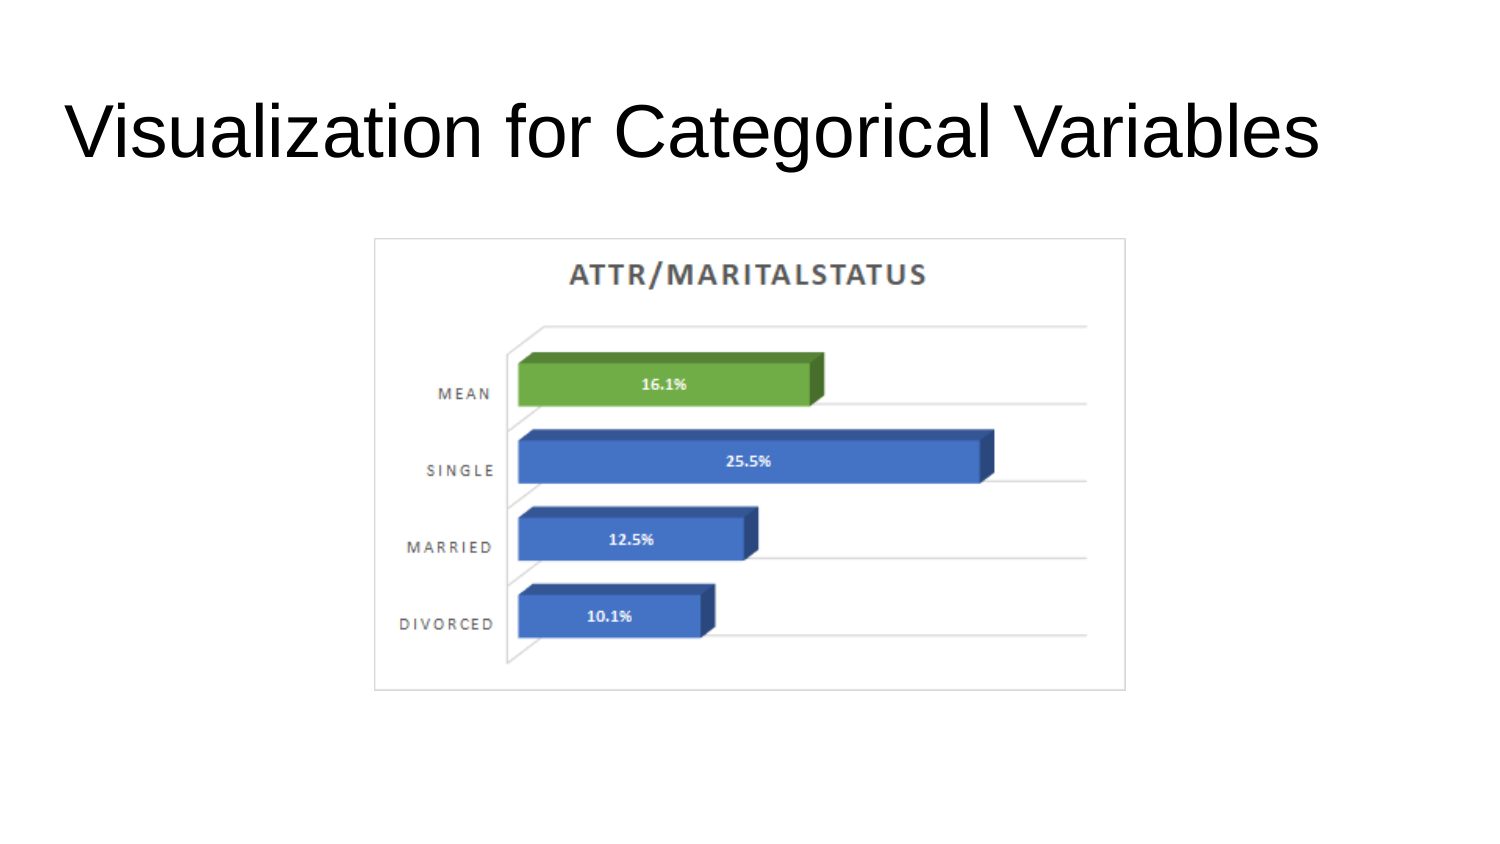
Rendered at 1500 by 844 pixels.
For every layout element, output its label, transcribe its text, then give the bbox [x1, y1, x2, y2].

title Visualization for Categorical Variables [49, 67, 1448, 173]
picture [374, 238, 1126, 691]
